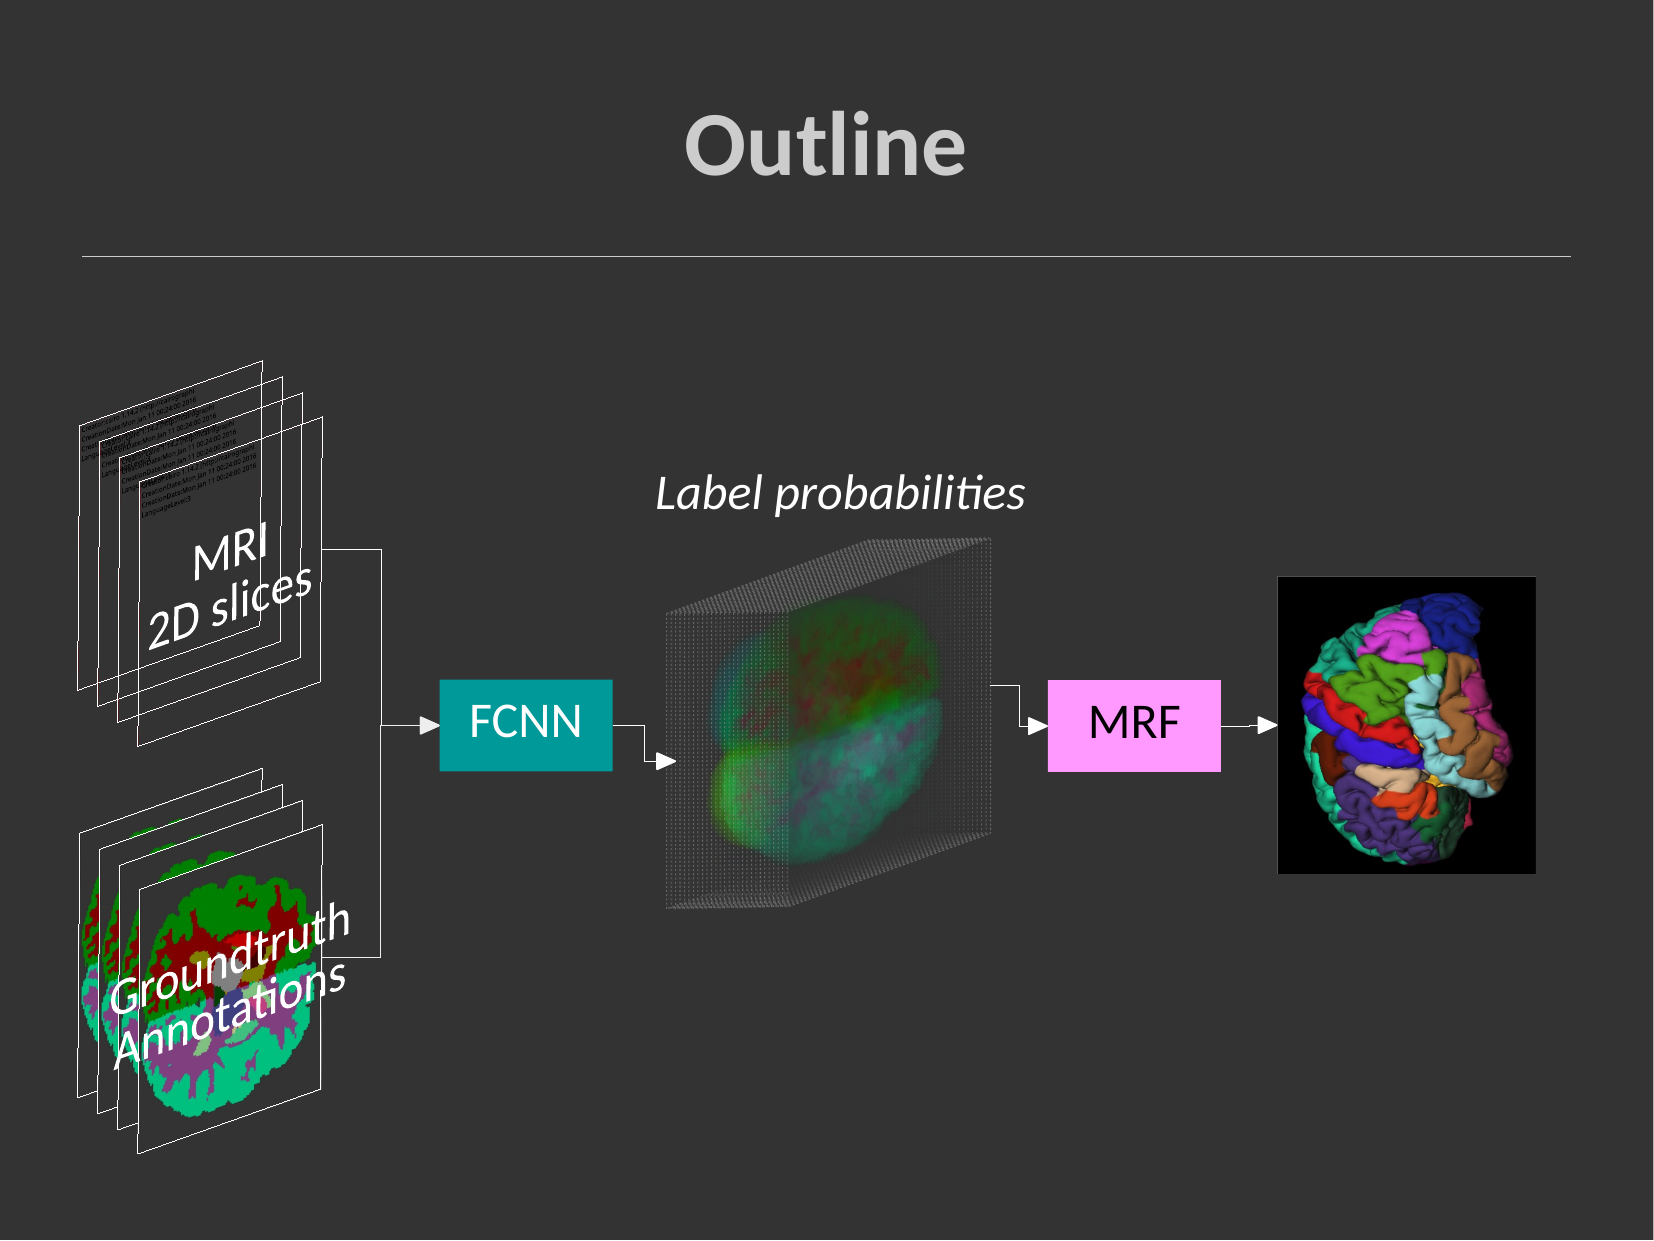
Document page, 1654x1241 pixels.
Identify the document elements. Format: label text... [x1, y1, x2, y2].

text_box FCNN [439, 679, 613, 772]
picture [667, 538, 991, 909]
text_box Label probabilities [608, 465, 1074, 630]
picture [1277, 576, 1536, 874]
picture [77, 360, 323, 747]
text_box MRF [1047, 680, 1221, 772]
picture [77, 768, 323, 1154]
title Outline [82, 49, 1571, 257]
